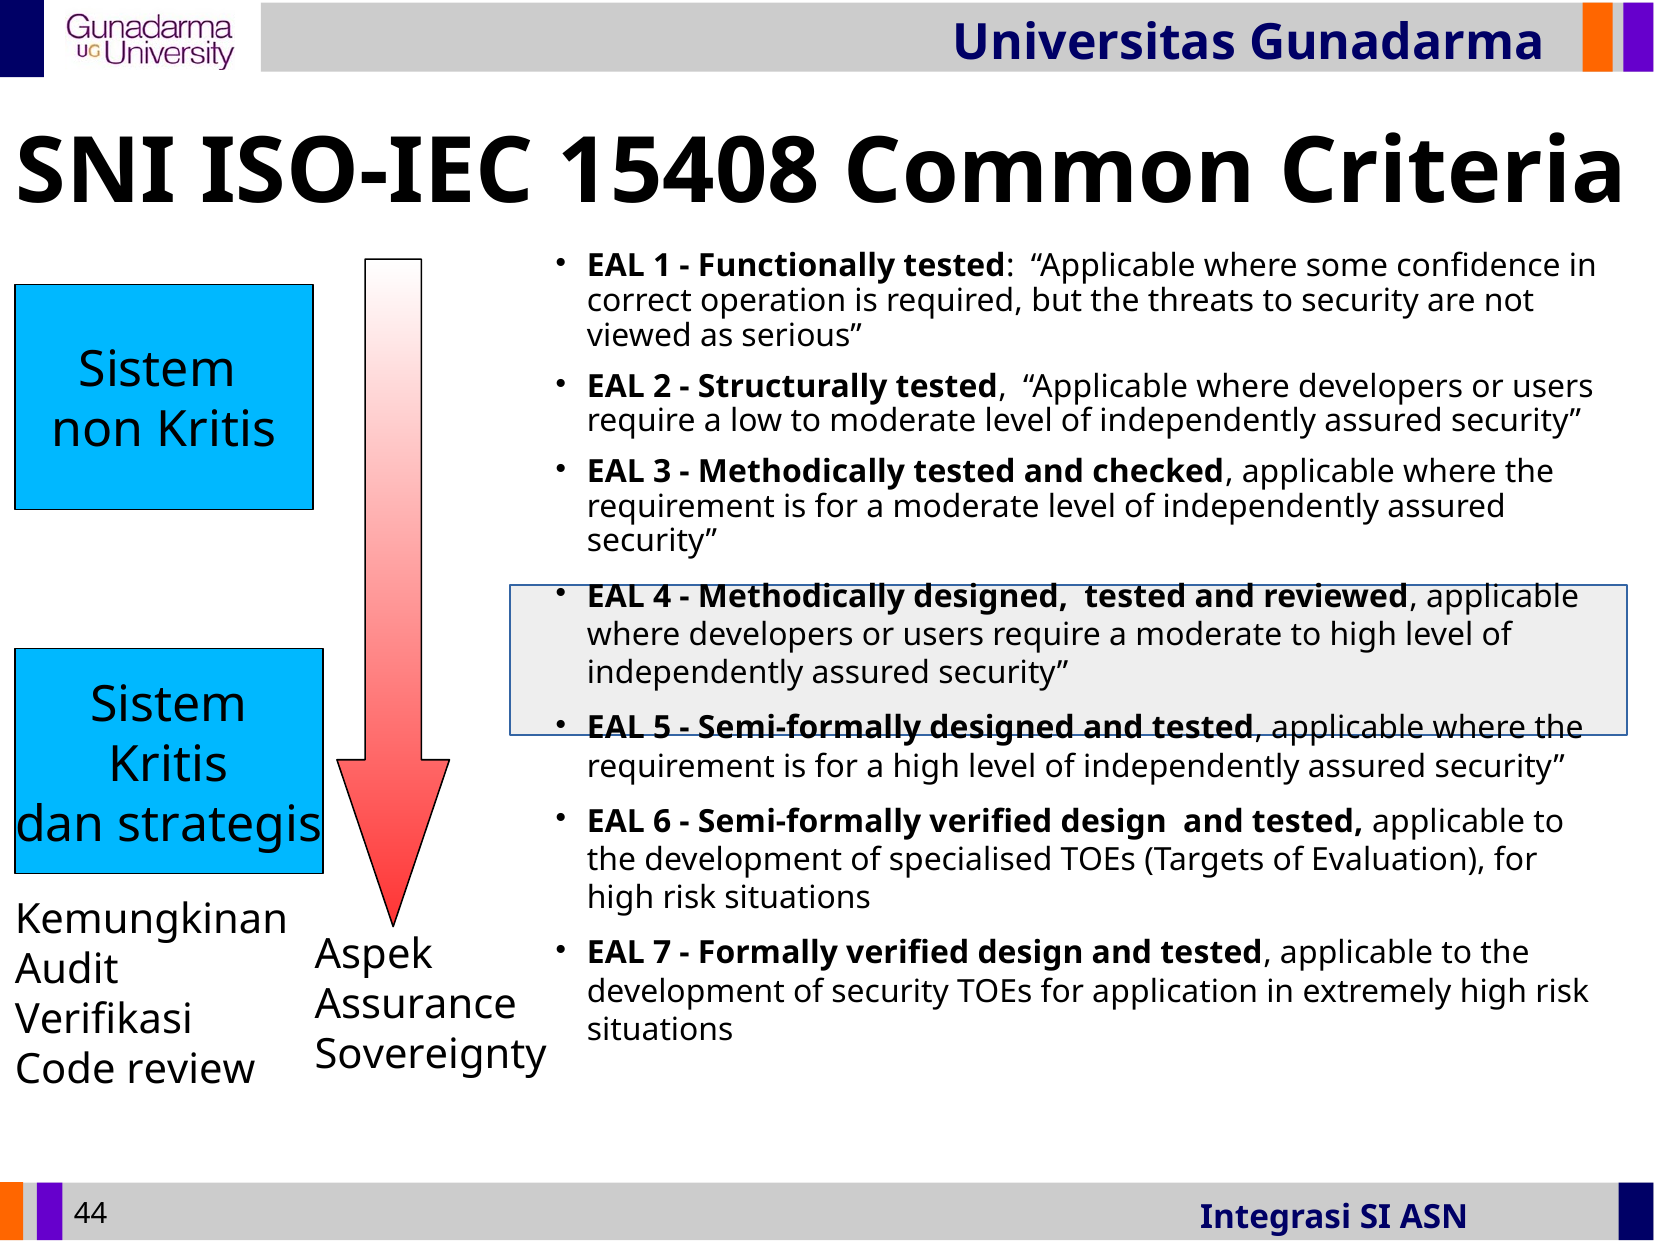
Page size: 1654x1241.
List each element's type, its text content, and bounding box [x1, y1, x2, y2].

text_box Aspek Assurance Sovereignty [314, 926, 530, 1100]
text_box [509, 584, 530, 735]
text_box Sistem Kritis dan strategis [14, 648, 323, 874]
text_box [336, 259, 450, 926]
text_box Sistem non Kritis [14, 284, 313, 510]
title SNI ISO-IEC 15408 Common Criteria [14, 71, 1630, 260]
text_box Kemungkinan Audit Verifikasi Code review [14, 891, 289, 1126]
list EAL 1 - Functionally tested: “Applicable where some confidence in correct operation is required, but the threats to security are not viewed as serious” EAL 2 - Structurally tested, “Applicable where developers or users require a low to moderate level of independently assured security” EAL 3 - Methodically tested and checked, applicable where the requirement is for a moderate level of independently assured security” EAL 4 - Methodically designed, tested and reviewed, applicable where developers or users require a moderate to high level of independently assured security” EAL 5 - Semi-formally designed and tested, applicable where the requirement is for a high level of independently assured security” EAL 6 - Semi-formally verified design and tested, applicable to the development of specialised TOEs (Targets of Evaluation), for high risk situations EAL 7 - Formally verified design and tested, applicable to the development of security TOEs for application in extremely high risk situations [530, 241, 1628, 1125]
picture [65, 0, 235, 70]
